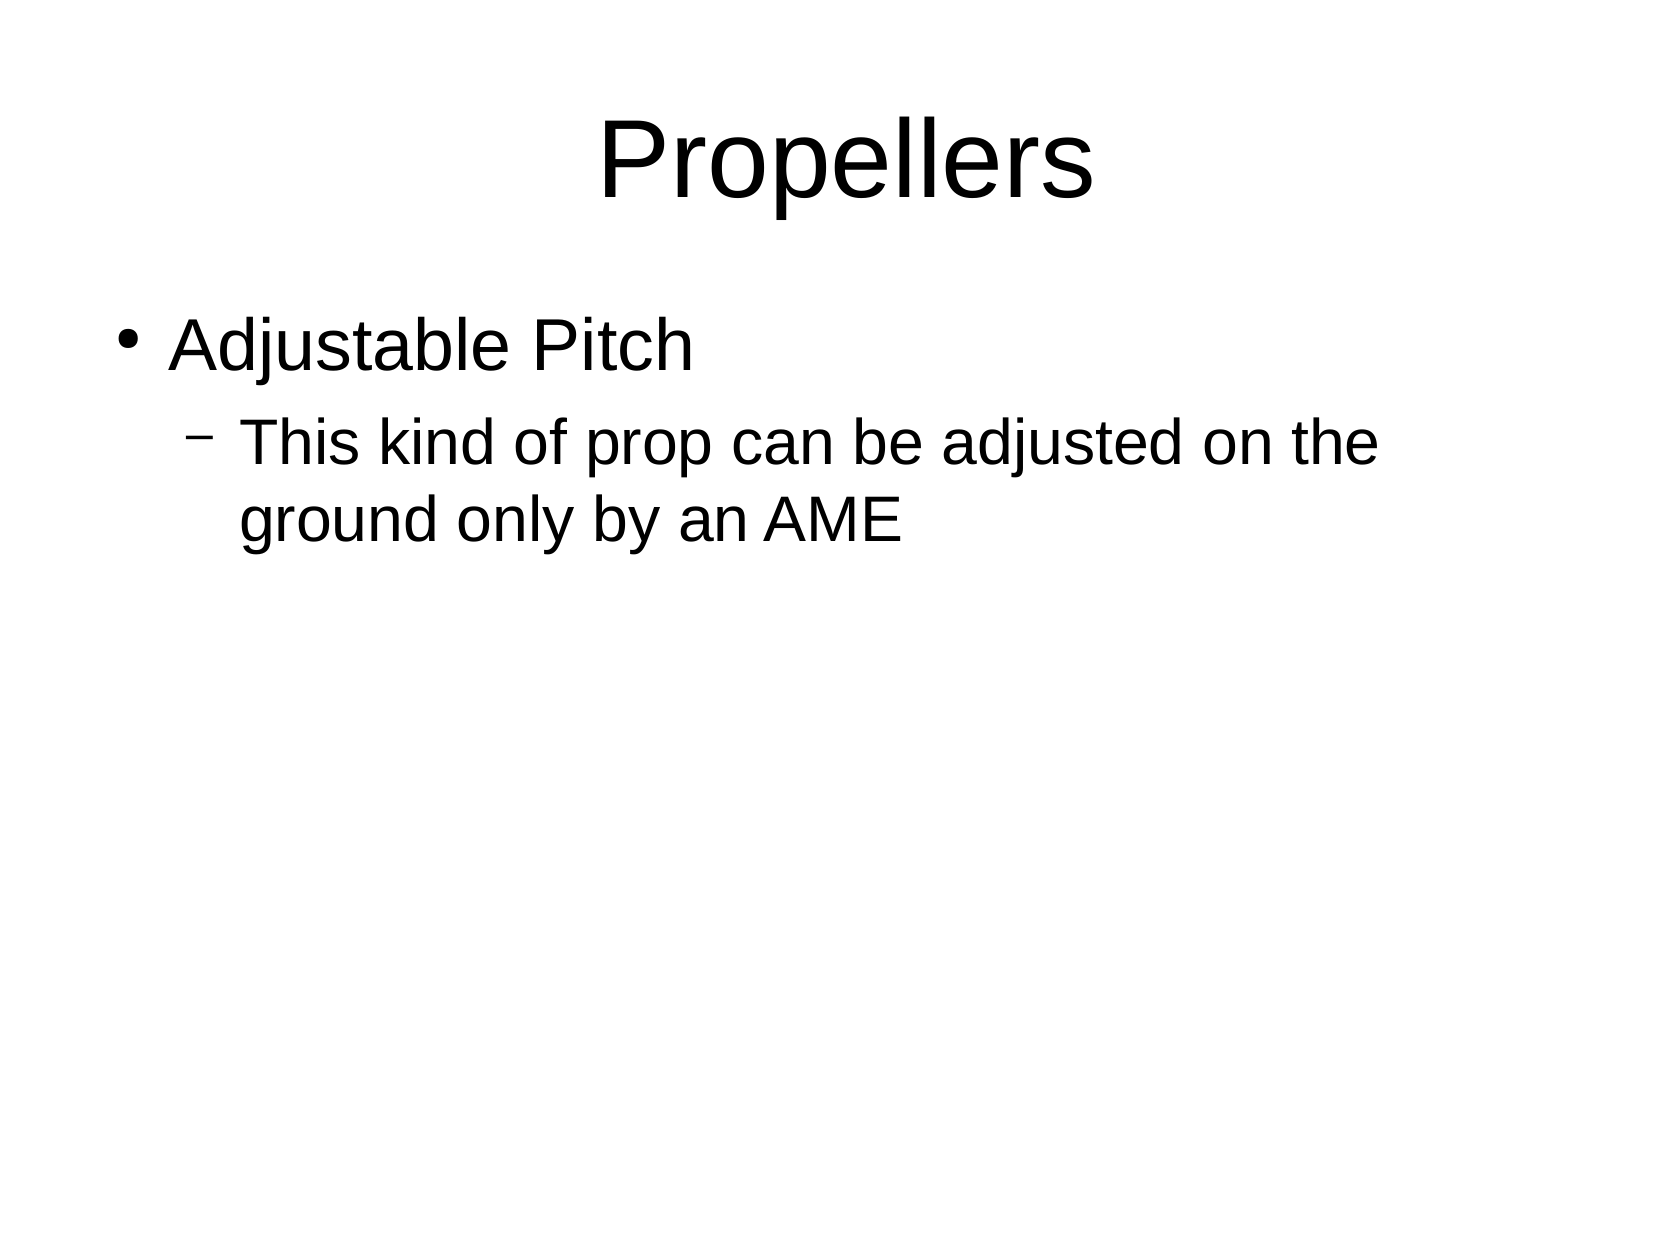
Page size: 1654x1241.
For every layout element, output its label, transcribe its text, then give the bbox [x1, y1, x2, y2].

title Propellers [82, 49, 1571, 257]
list Adjustable Pitch This kind of prop can be adjusted on the ground only by an AME [82, 289, 1571, 1108]
